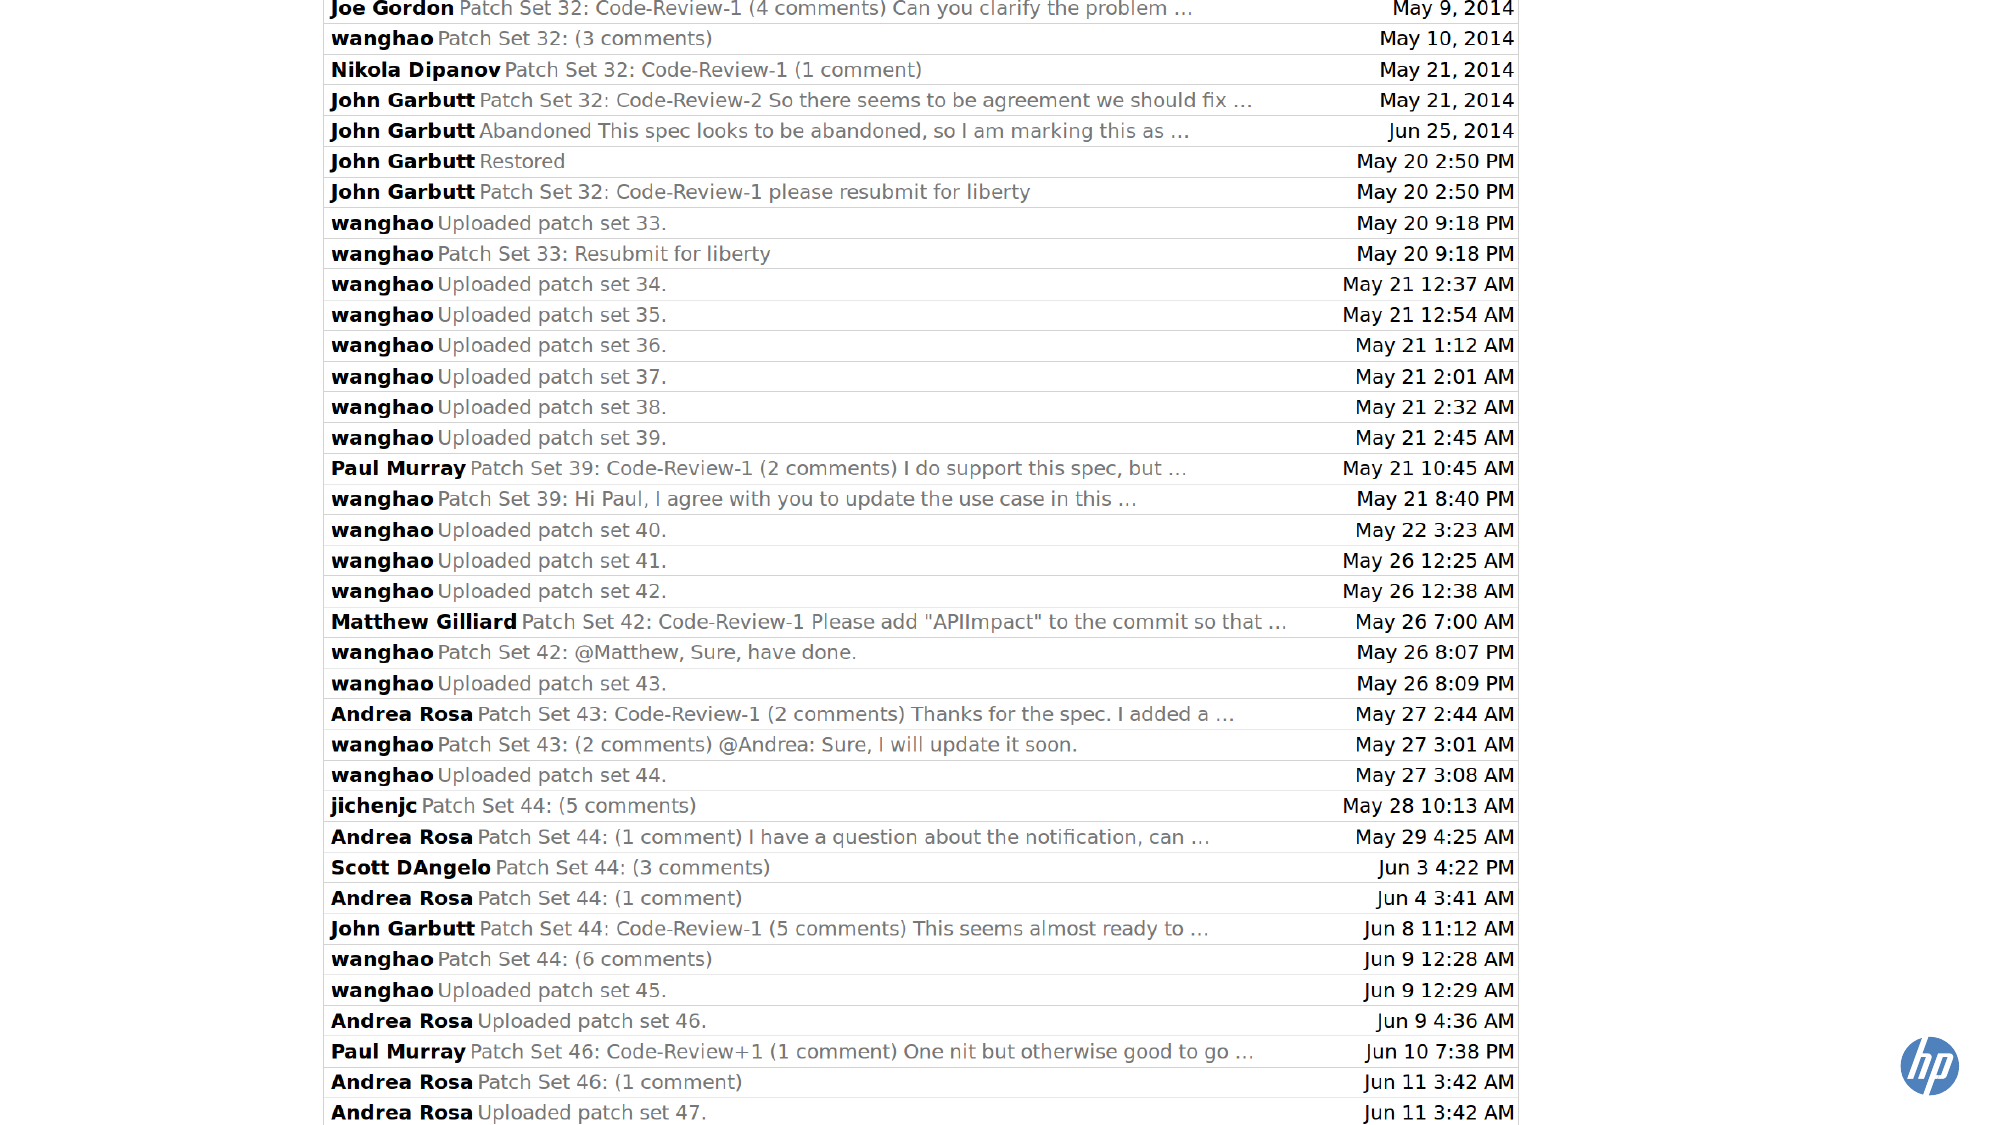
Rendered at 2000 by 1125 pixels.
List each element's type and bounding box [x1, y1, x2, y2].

picture [321, 0, 1666, 1125]
